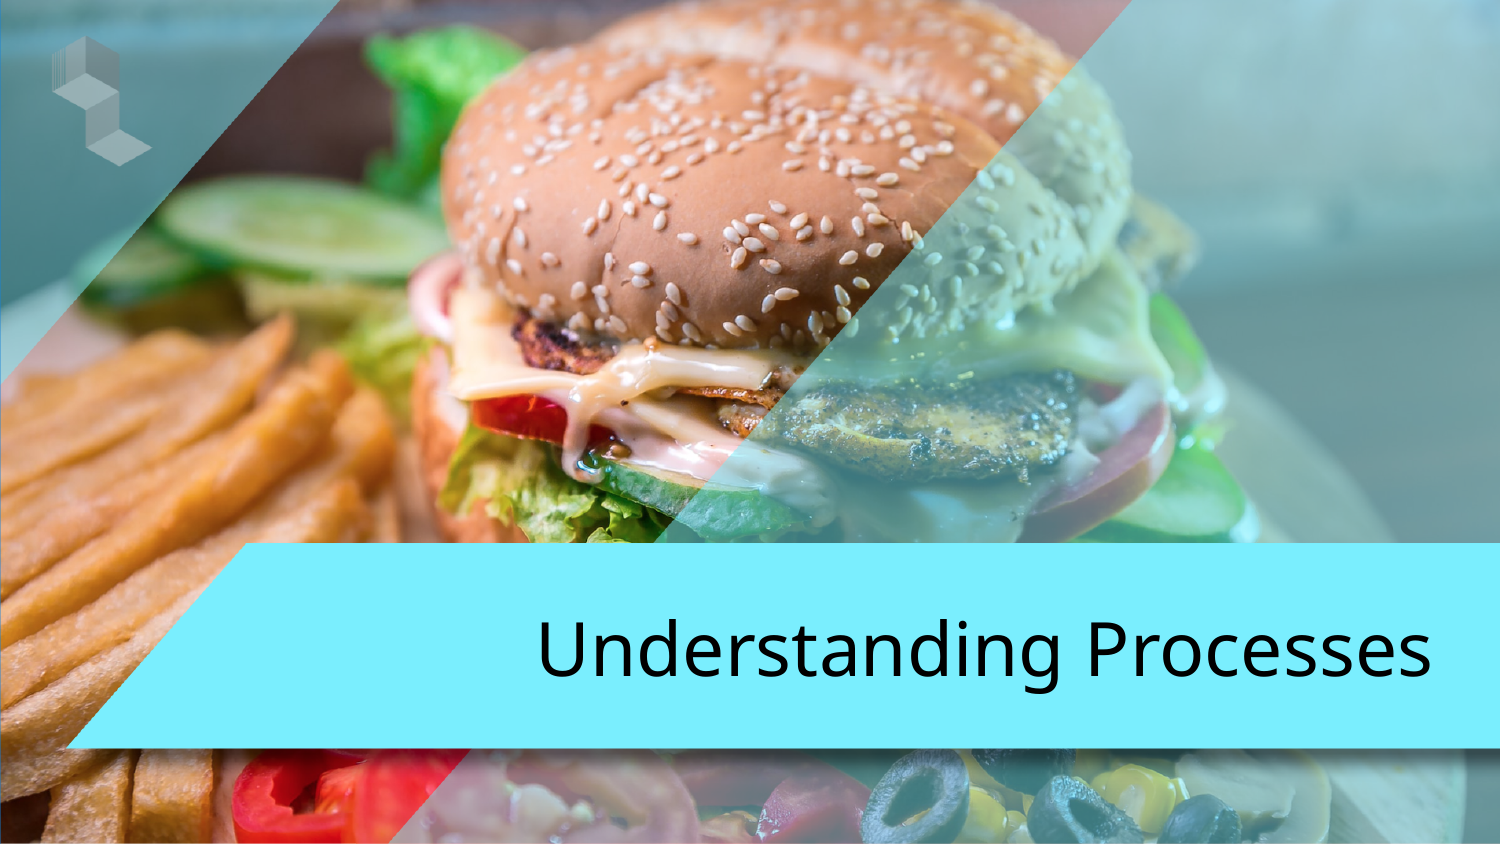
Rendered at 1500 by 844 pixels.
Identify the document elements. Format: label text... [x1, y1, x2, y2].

picture [0, 0, 1500, 844]
title Understanding Processes [51, 577, 1449, 716]
